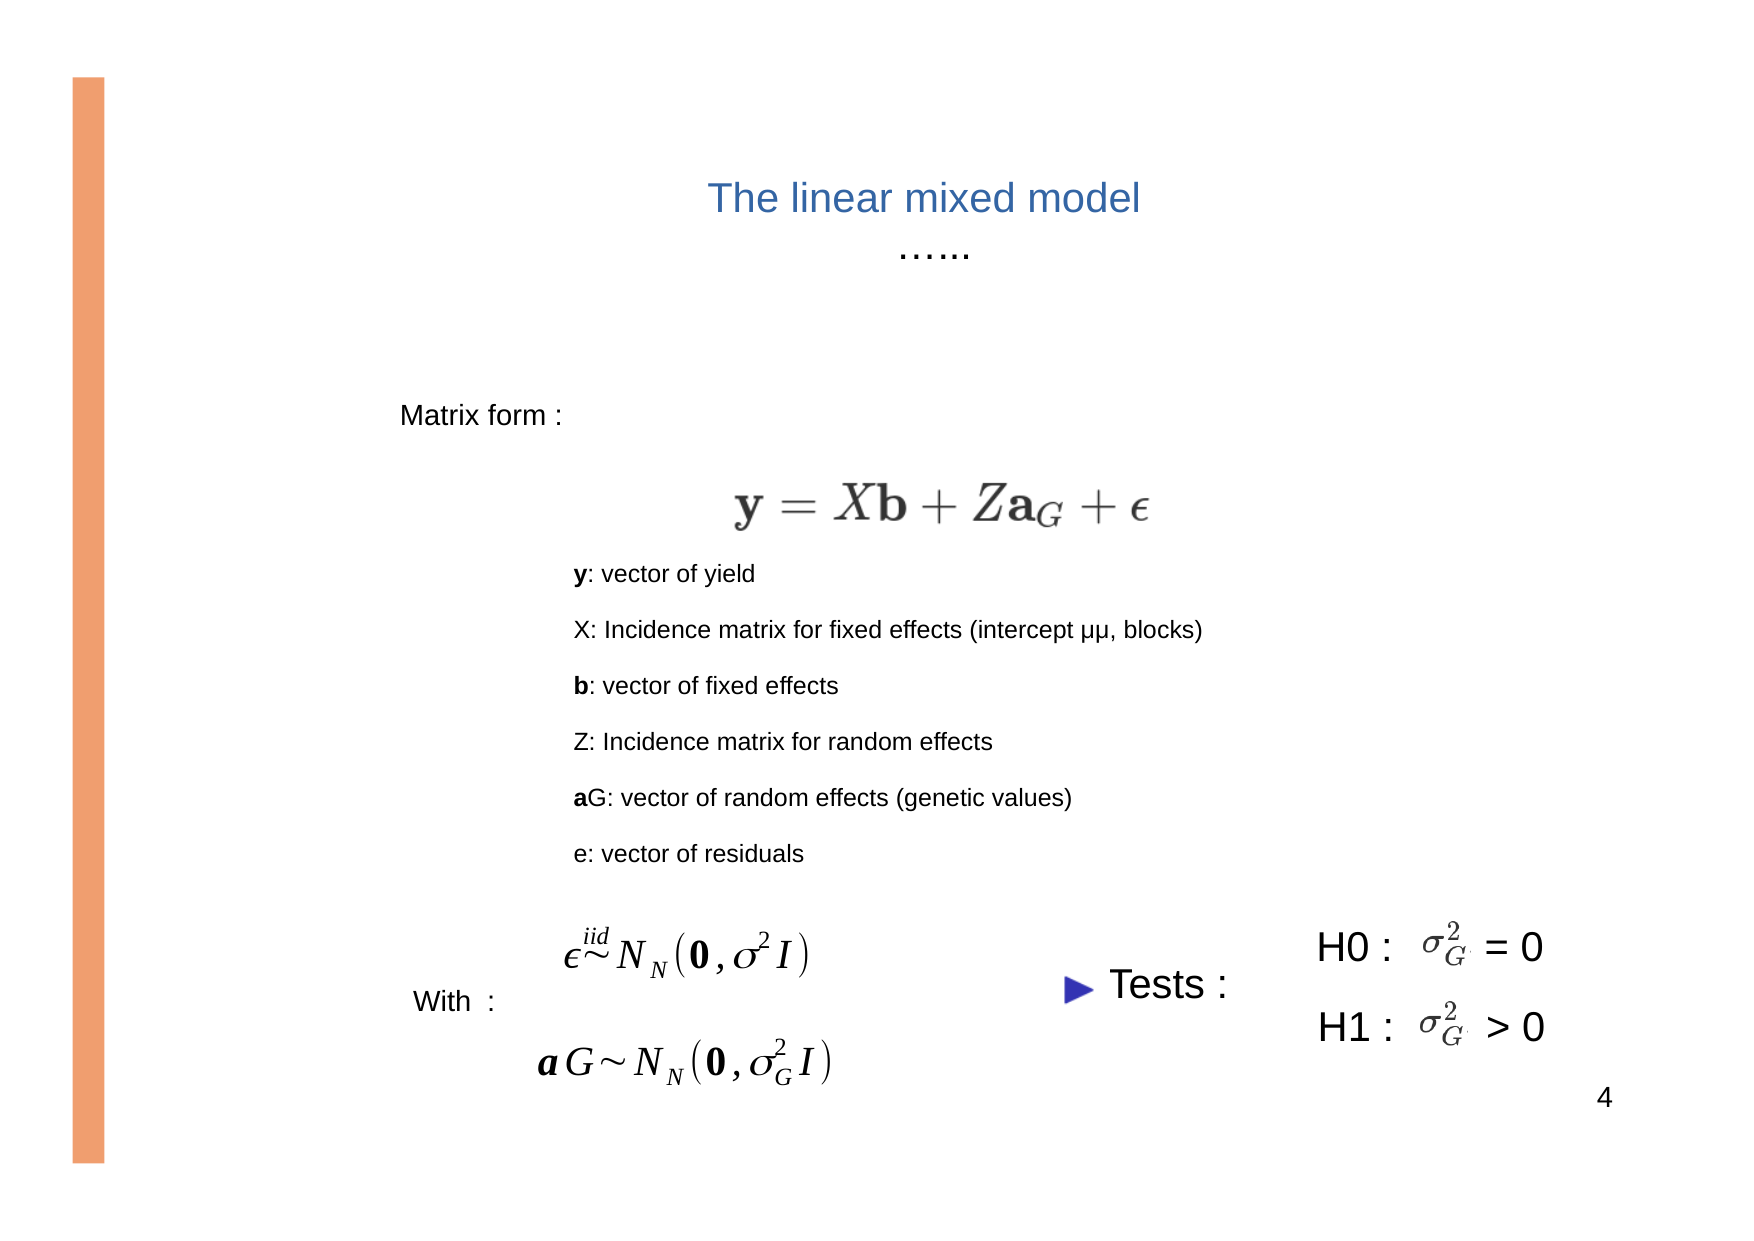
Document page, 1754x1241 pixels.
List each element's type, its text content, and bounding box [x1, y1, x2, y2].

text_box H0 : = 0 [1301, 915, 1414, 978]
text_box With : [398, 978, 536, 1026]
text_box [72, 77, 105, 1164]
text_box H0 : = 0 [1471, 915, 1559, 978]
text_box Tests : [1110, 952, 1443, 1015]
picture [701, 439, 1187, 552]
picture [1414, 904, 1471, 978]
text_box Matrix form : [385, 391, 595, 439]
text_box …... [880, 214, 993, 276]
picture [1411, 984, 1468, 1059]
text_box y: vector of yield X: Incidence matrix for fixed effects (intercept μμ, blocks) b: vector of fixed effects Z: Incidence matrix for random effects aG: vector of random effects (genetic values) e: vector of residuals [558, 552, 1525, 876]
chart [536, 922, 833, 1092]
text_box H1 : > 0 [1302, 996, 1411, 1059]
picture [1052, 945, 1110, 1021]
text_box The linear mixed model [692, 167, 1170, 229]
text_box H1 : > 0 [1468, 996, 1574, 1059]
